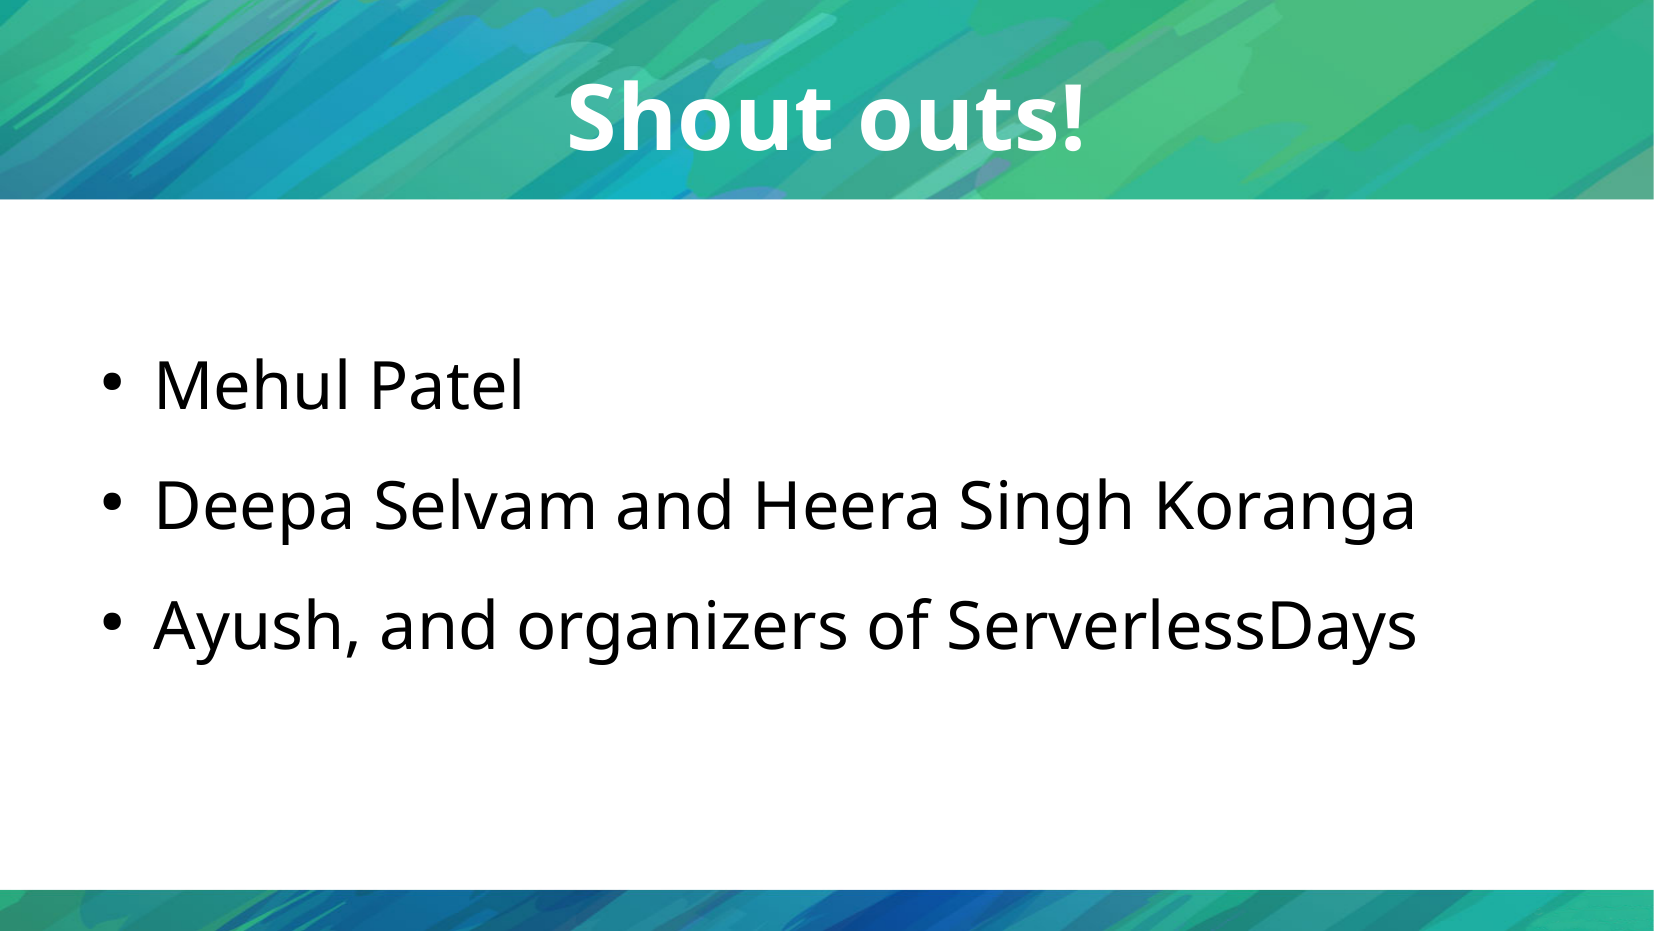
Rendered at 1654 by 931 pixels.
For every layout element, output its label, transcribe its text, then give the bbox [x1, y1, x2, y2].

title Shout outs! [82, 37, 1571, 193]
list Mehul Patel Deepa Selvam and Heera Singh Koranga Ayush, and organizers of ServerlessDays [82, 217, 1571, 758]
picture [0, 0, 1654, 931]
